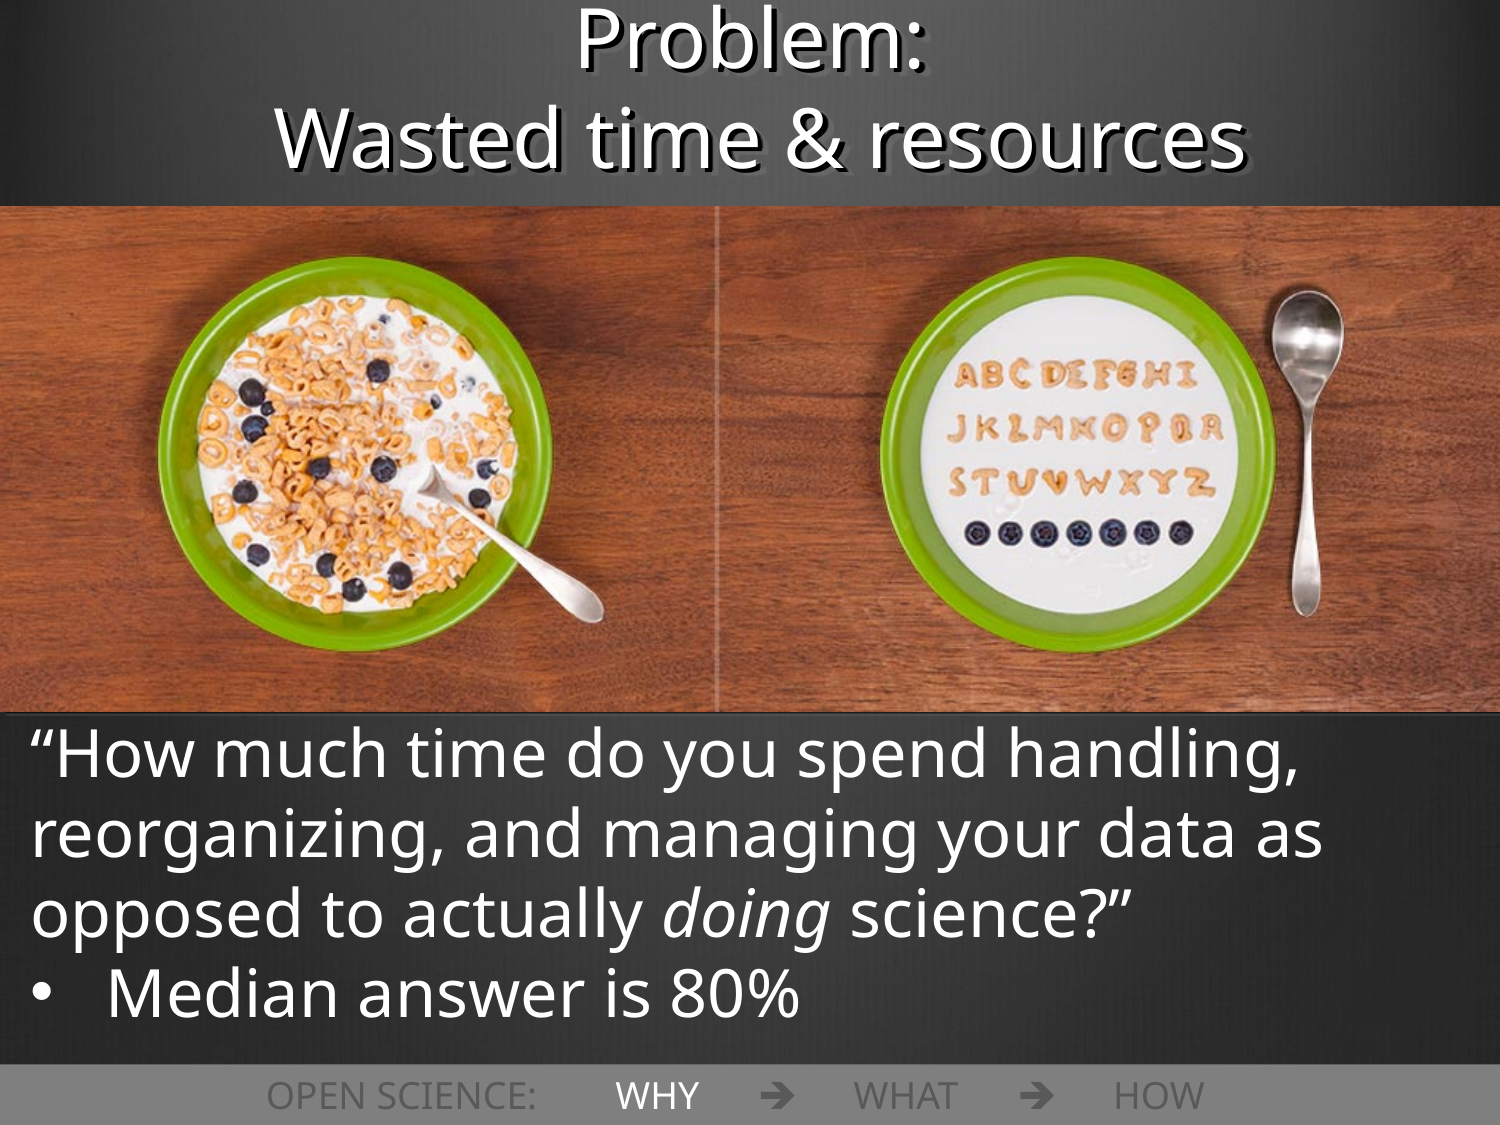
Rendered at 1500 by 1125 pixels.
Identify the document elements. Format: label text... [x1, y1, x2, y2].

text_box “How much time do you spend handling, reorganizing, and managing your data as opposed to actually doing science?” Median answer is 80% [16, 703, 1500, 1038]
title Problem: Wasted time & resources [0, 0, 1500, 203]
picture [0, 206, 1500, 712]
text_box OPEN SCIENCE: WHY  WHAT  HOW [0, 1064, 1500, 1125]
